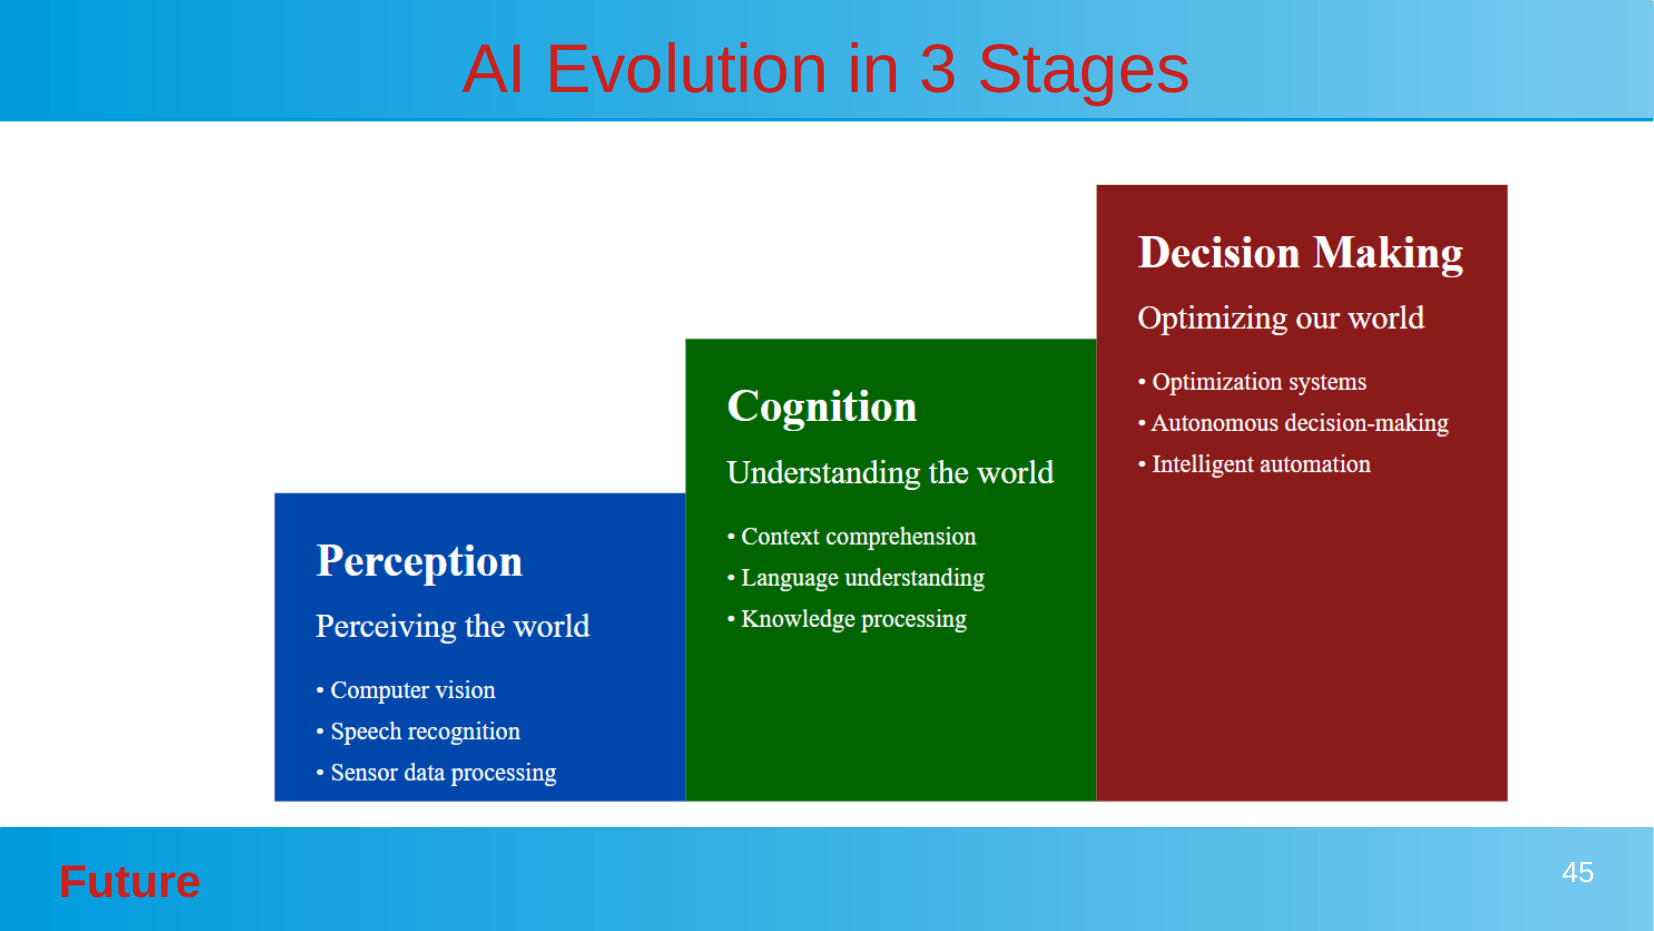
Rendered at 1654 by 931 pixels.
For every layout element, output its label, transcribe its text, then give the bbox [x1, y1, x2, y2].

title AI Evolution in 3 Stages [59, 29, 1595, 108]
picture [250, 126, 1529, 825]
